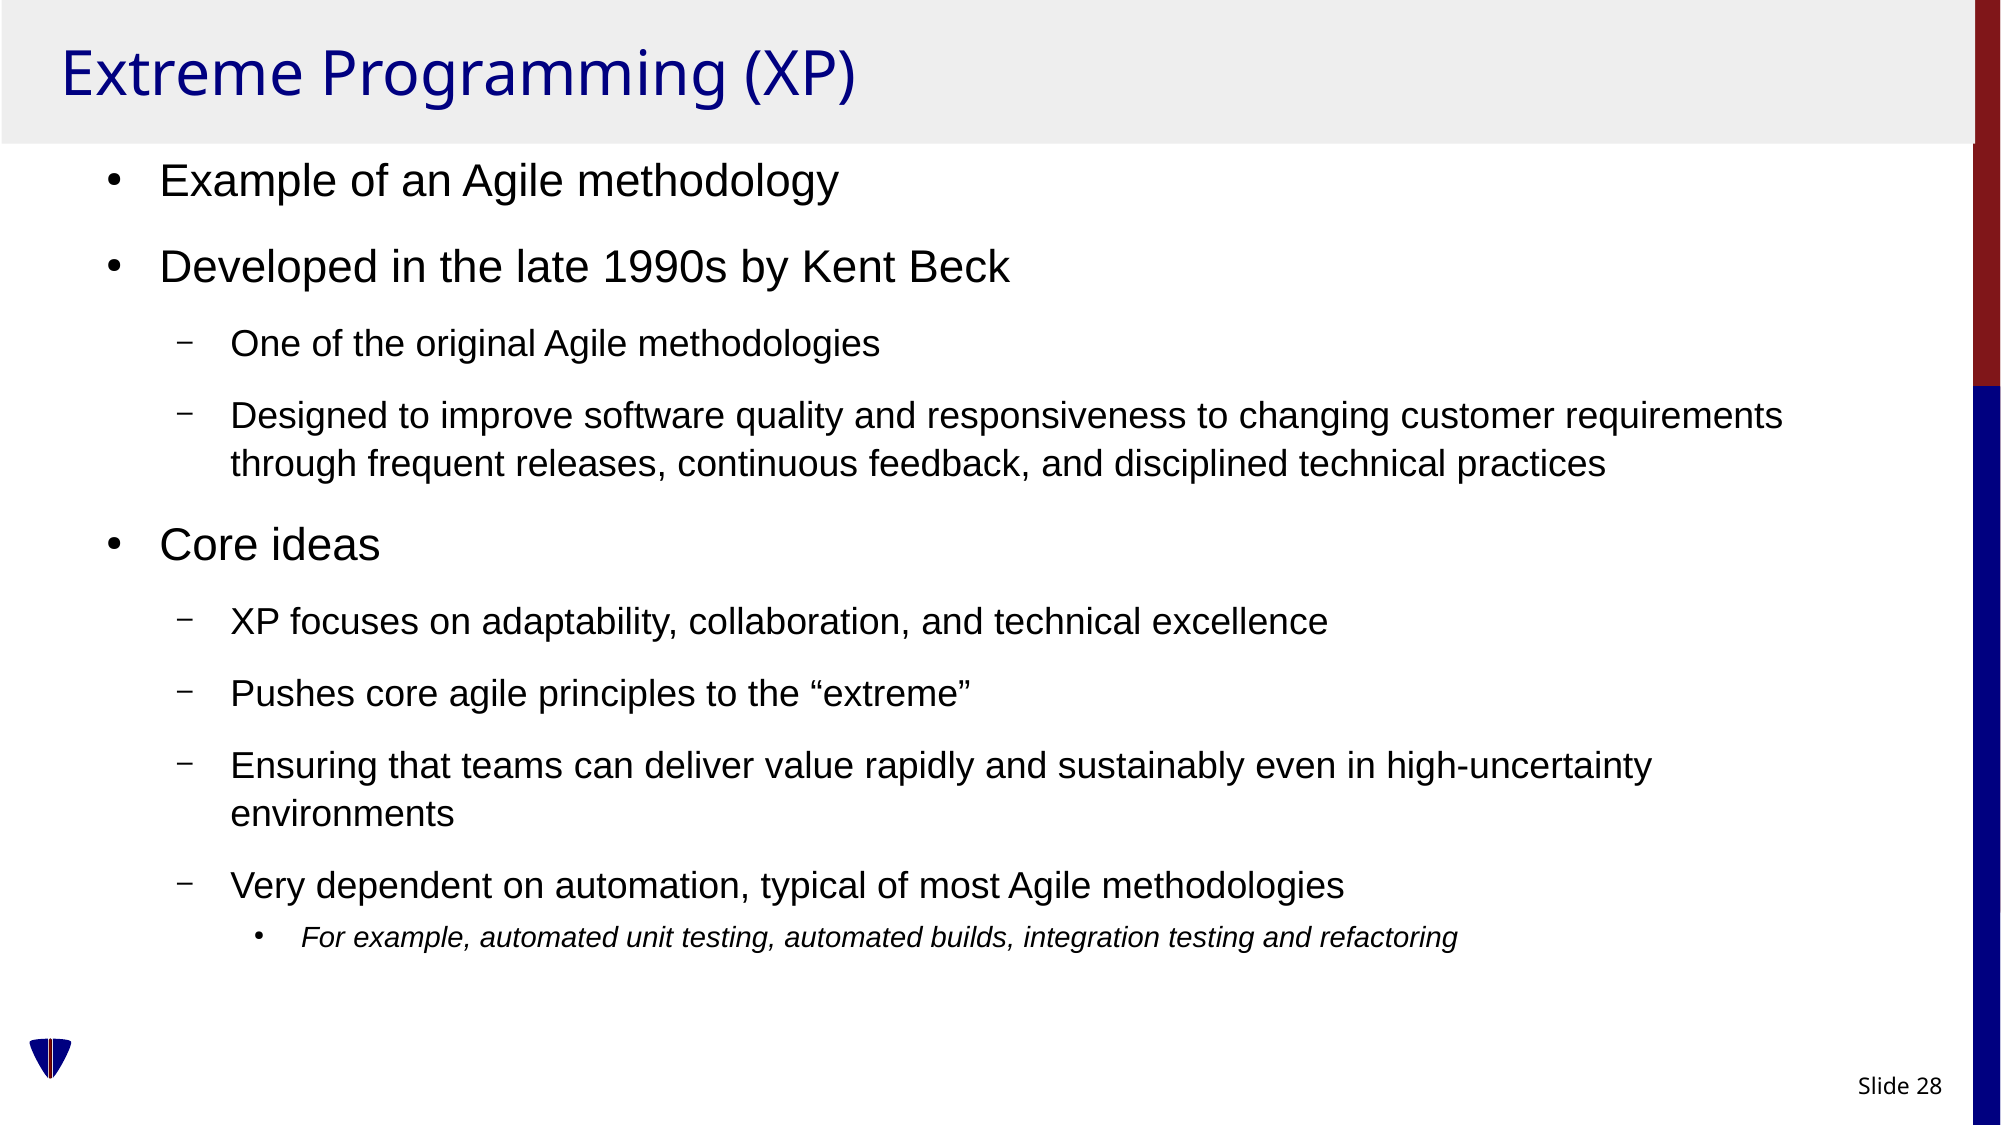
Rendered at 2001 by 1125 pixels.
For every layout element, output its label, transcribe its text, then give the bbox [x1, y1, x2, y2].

title Extreme Programming (XP) [1, 0, 1976, 144]
list Example of an Agile methodology Developed in the late 1990s by Kent Beck One of the original Agile methodologies Designed to improve software quality and responsiveness to changing customer requirements through frequent releases, continuous feedback, and disciplined technical practices Core ideas XP focuses on adaptability, collaboration, and technical excellence Pushes core agile principles to the “extreme” Ensuring that teams can deliver value rapidly and sustainably even in high-uncertainty environments Very dependent on automation, typical of most Agile methodologies For example, automated unit testing, automated builds, integration testing and refactoring [88, 147, 1861, 1004]
